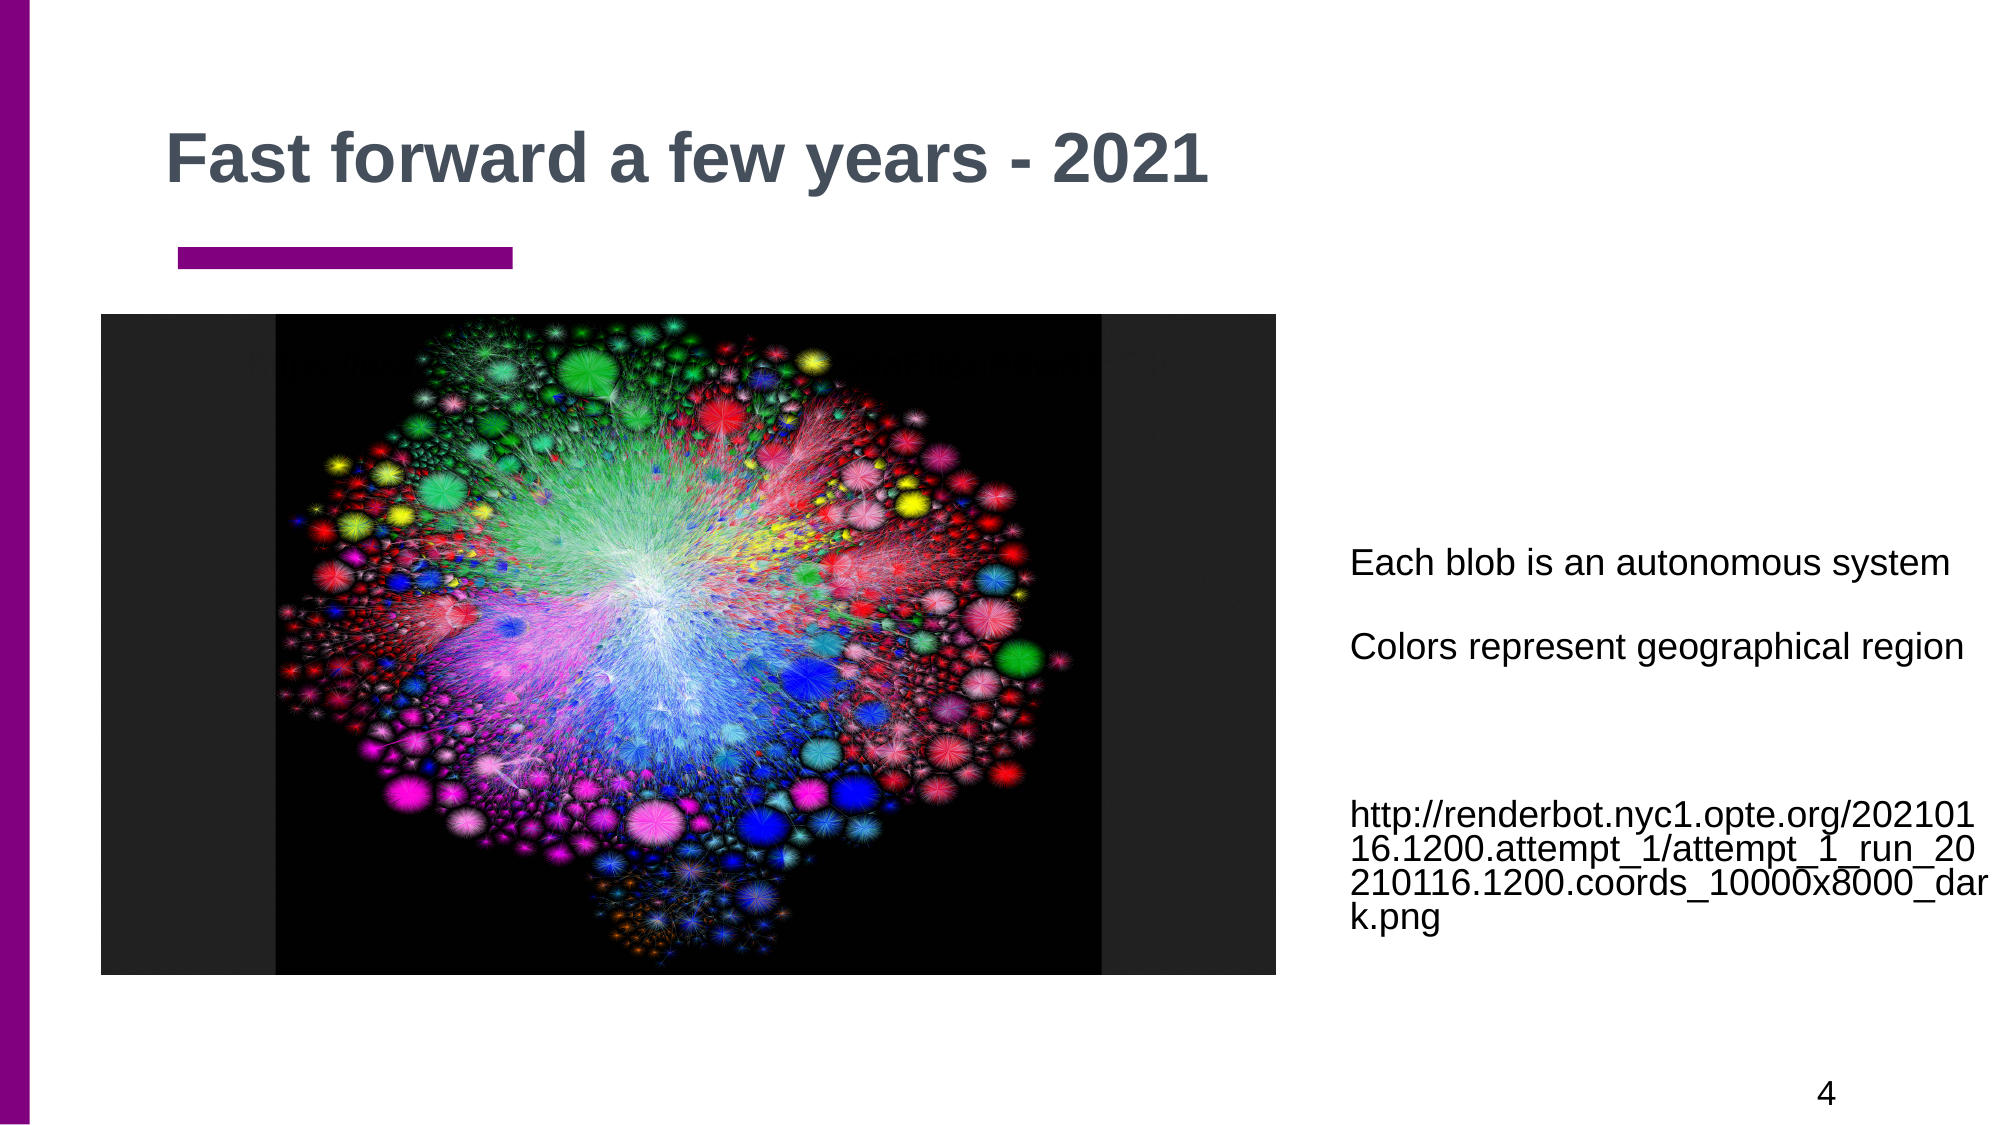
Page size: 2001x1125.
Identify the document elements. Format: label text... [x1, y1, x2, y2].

text_box Each blob is an autonomous system Colors represent geographical region http://renderbot.nyc1.opte.org/20210116.1200.attempt_1/attempt_1_run_20210116.1200.coords_10000x8000_dark.png [1335, 534, 2000, 844]
picture [101, 314, 1276, 976]
text_box Fast forward a few years - 2021 [151, 0, 1849, 212]
text_box https://www.youtube.com/watch?v=DdaElt6oP6w&t=64s [177, 326, 1875, 1050]
